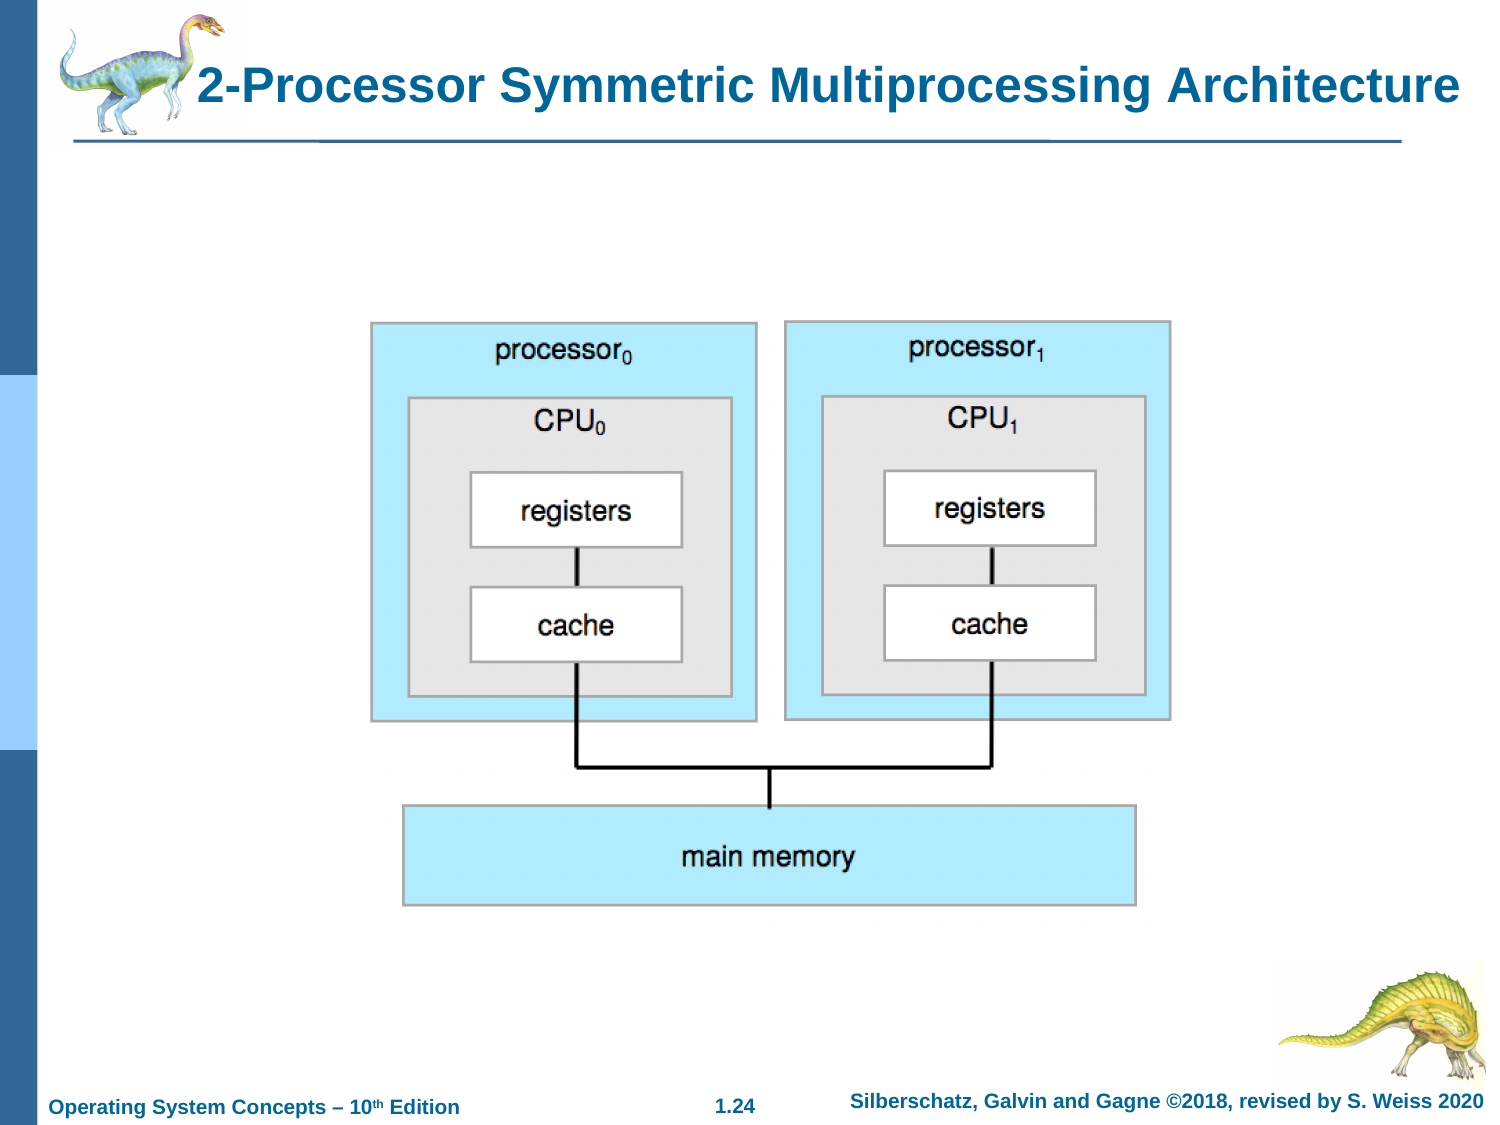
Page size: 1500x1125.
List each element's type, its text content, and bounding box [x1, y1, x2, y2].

text_box 2-Processor Symmetric Multiprocessing Architecture [154, 24, 1500, 120]
picture [46, 0, 243, 149]
picture [355, 298, 1185, 927]
picture [1275, 959, 1486, 1090]
